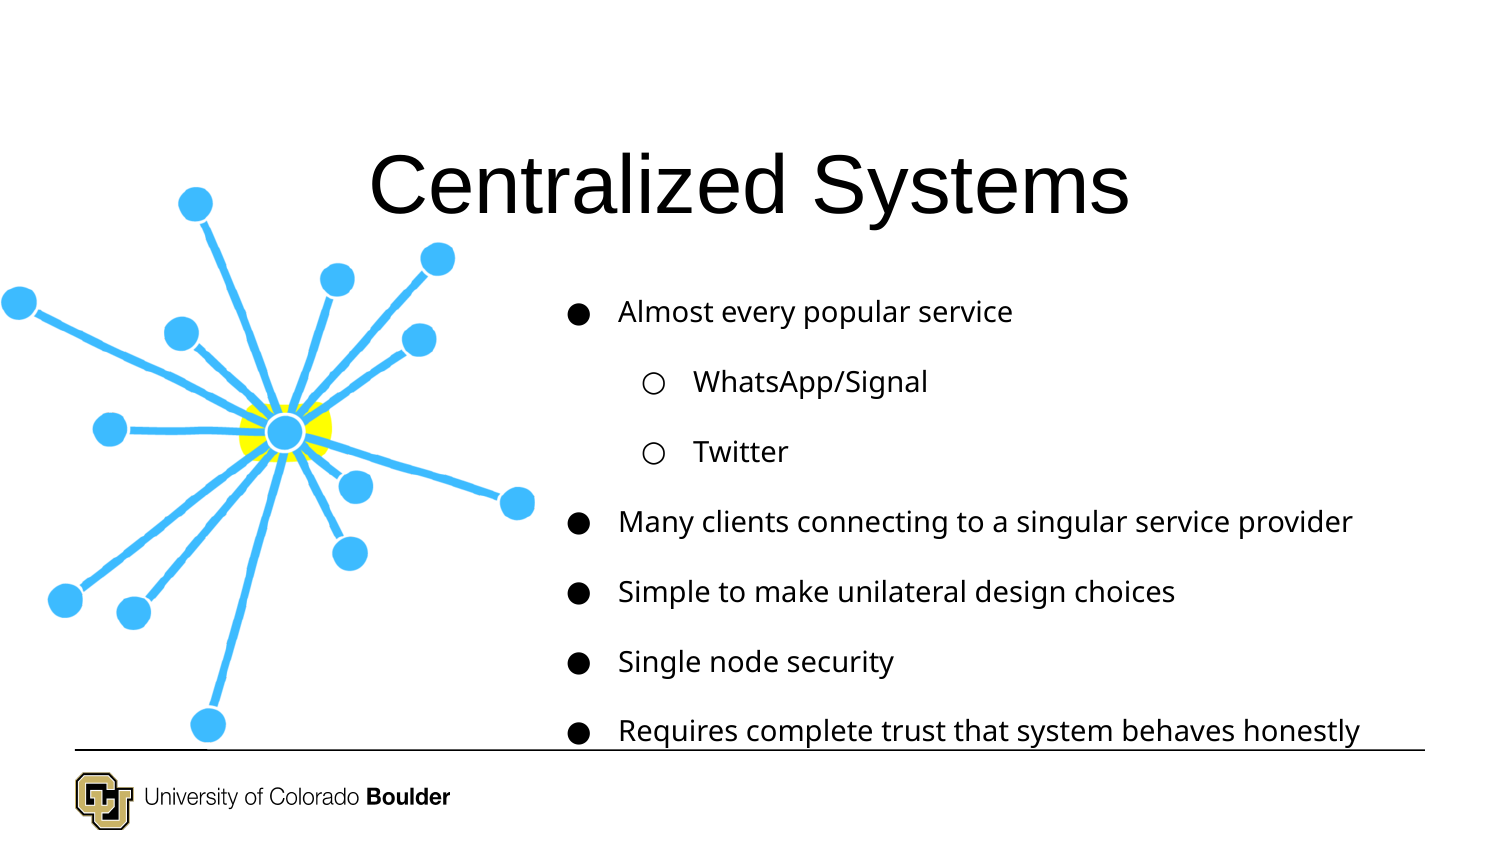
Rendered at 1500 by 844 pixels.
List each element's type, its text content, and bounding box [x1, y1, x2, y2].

title Centralized Systems [51, 122, 1449, 238]
picture [75, 772, 450, 830]
picture [0, 186, 535, 743]
text_box Almost every popular service WhatsApp/Signal Twitter Many clients connecting to a singular service provider Simple to make unilateral design choices Single node security Requires complete trust that system behaves honestly [535, 243, 1500, 743]
